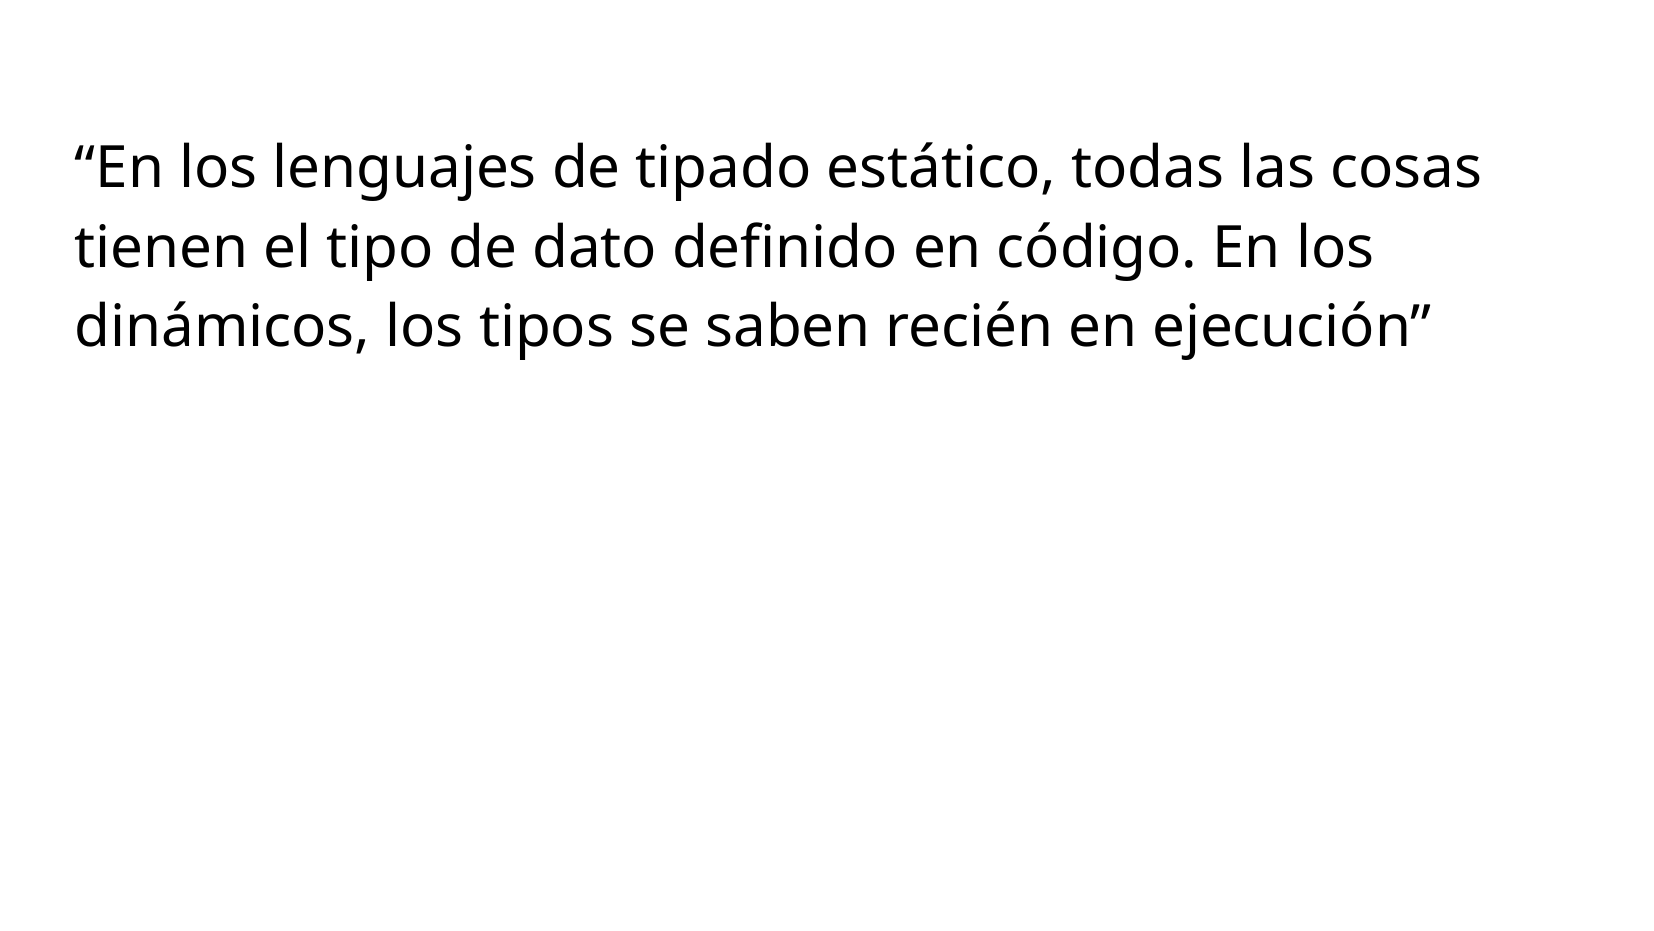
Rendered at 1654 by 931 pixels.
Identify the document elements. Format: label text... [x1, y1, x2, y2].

text_box “En los lenguajes de tipado estático, todas las cosas tienen el tipo de dato definido en código. En los dinámicos, los tipos se saben recién en ejecución” [60, 118, 1606, 794]
